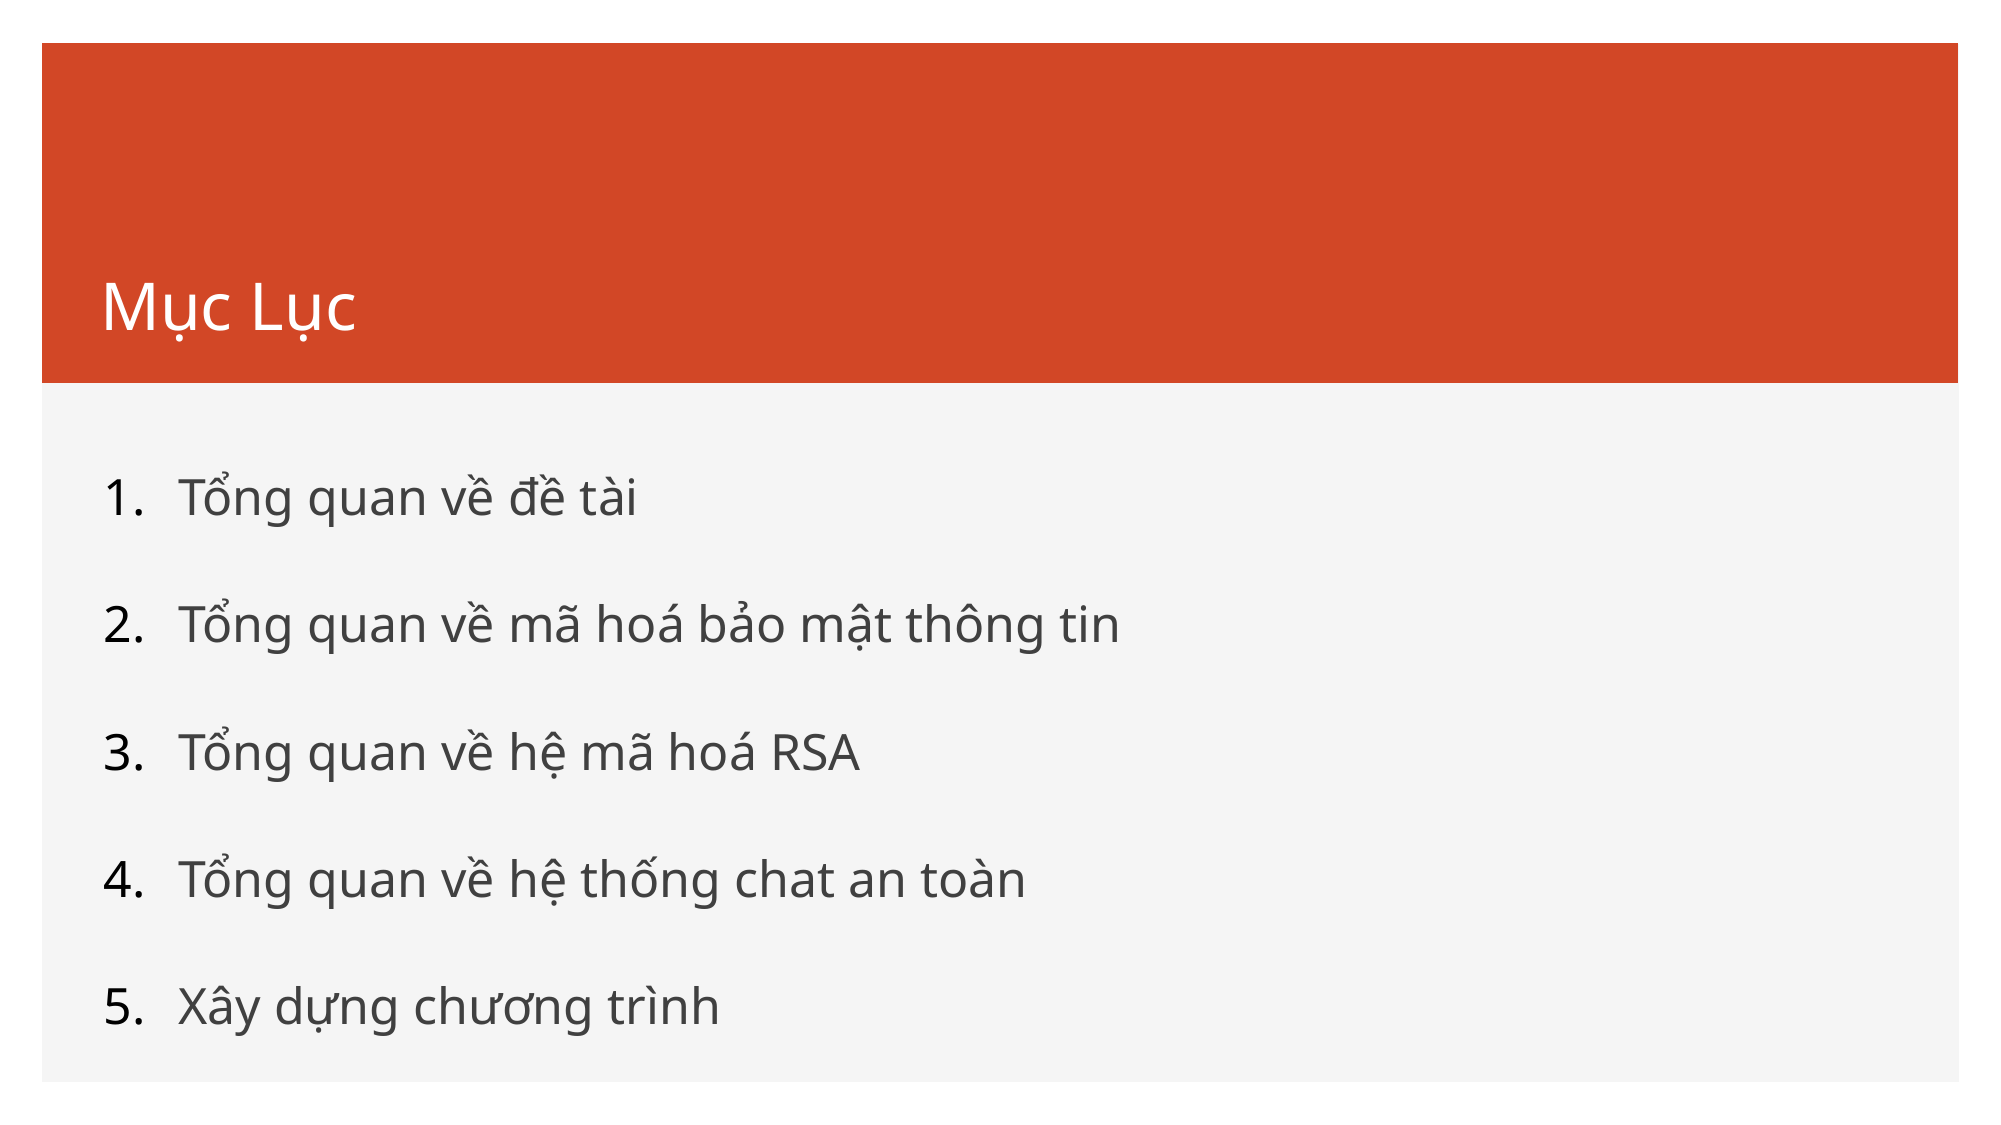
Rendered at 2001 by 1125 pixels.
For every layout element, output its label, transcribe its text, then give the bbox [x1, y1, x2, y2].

title Mục Lục [85, 251, 1214, 357]
list Tổng quan về đề tài Tổng quan về mã hoá bảo mật thông tin Tổng quan về hệ mã hoá RSA Tổng quan về hệ thống chat an toàn Xây dựng chương trình [88, 420, 1639, 1073]
